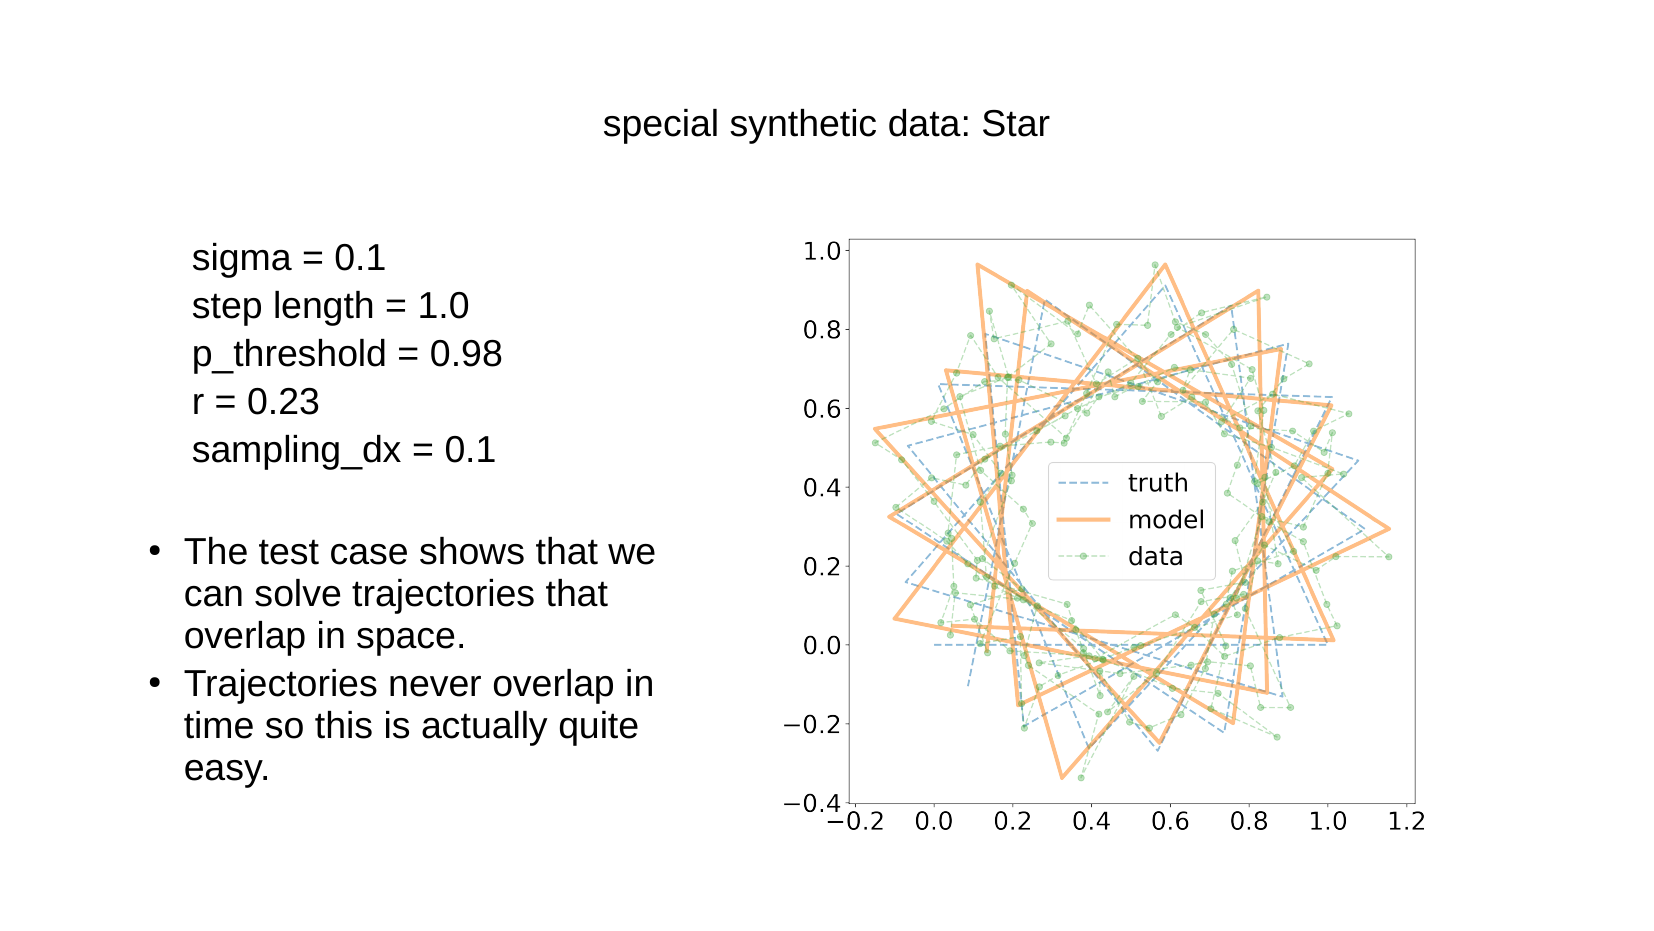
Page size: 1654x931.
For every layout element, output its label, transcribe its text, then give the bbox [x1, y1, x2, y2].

picture [749, 149, 1496, 897]
text_box sigma = 0.1 step length = 1.0 p_threshold = 0.98 r = 0.23 sampling_dx = 0.1 [141, 229, 730, 482]
text_box The test case shows that we can solve trajectories that overlap in space. Trajectories never overlap in time so this is actually quite easy. [133, 522, 721, 796]
title special synthetic data: Star [82, 45, 1571, 201]
